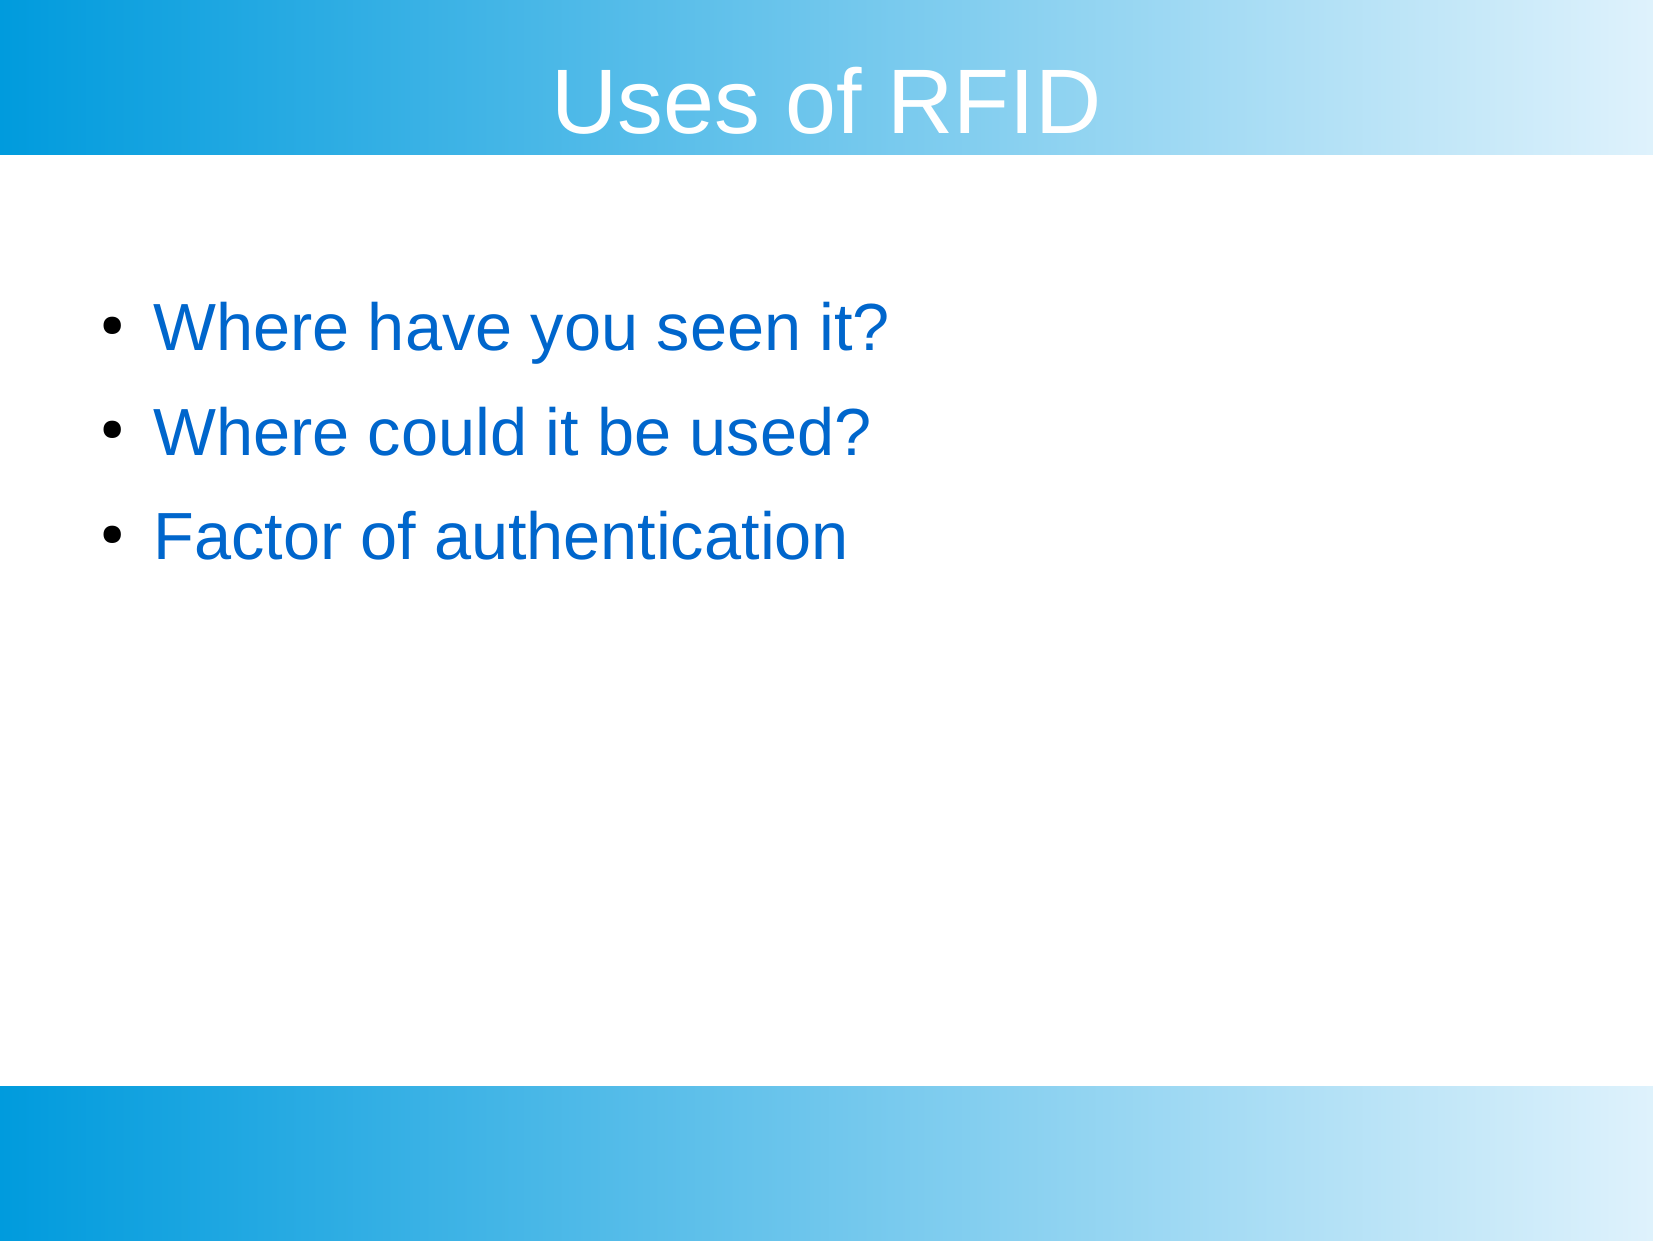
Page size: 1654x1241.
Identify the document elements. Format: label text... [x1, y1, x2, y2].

list Where have you seen it? Where could it be used? Factor of authentication [82, 290, 1571, 1010]
title Uses of RFID [82, 49, 1571, 155]
